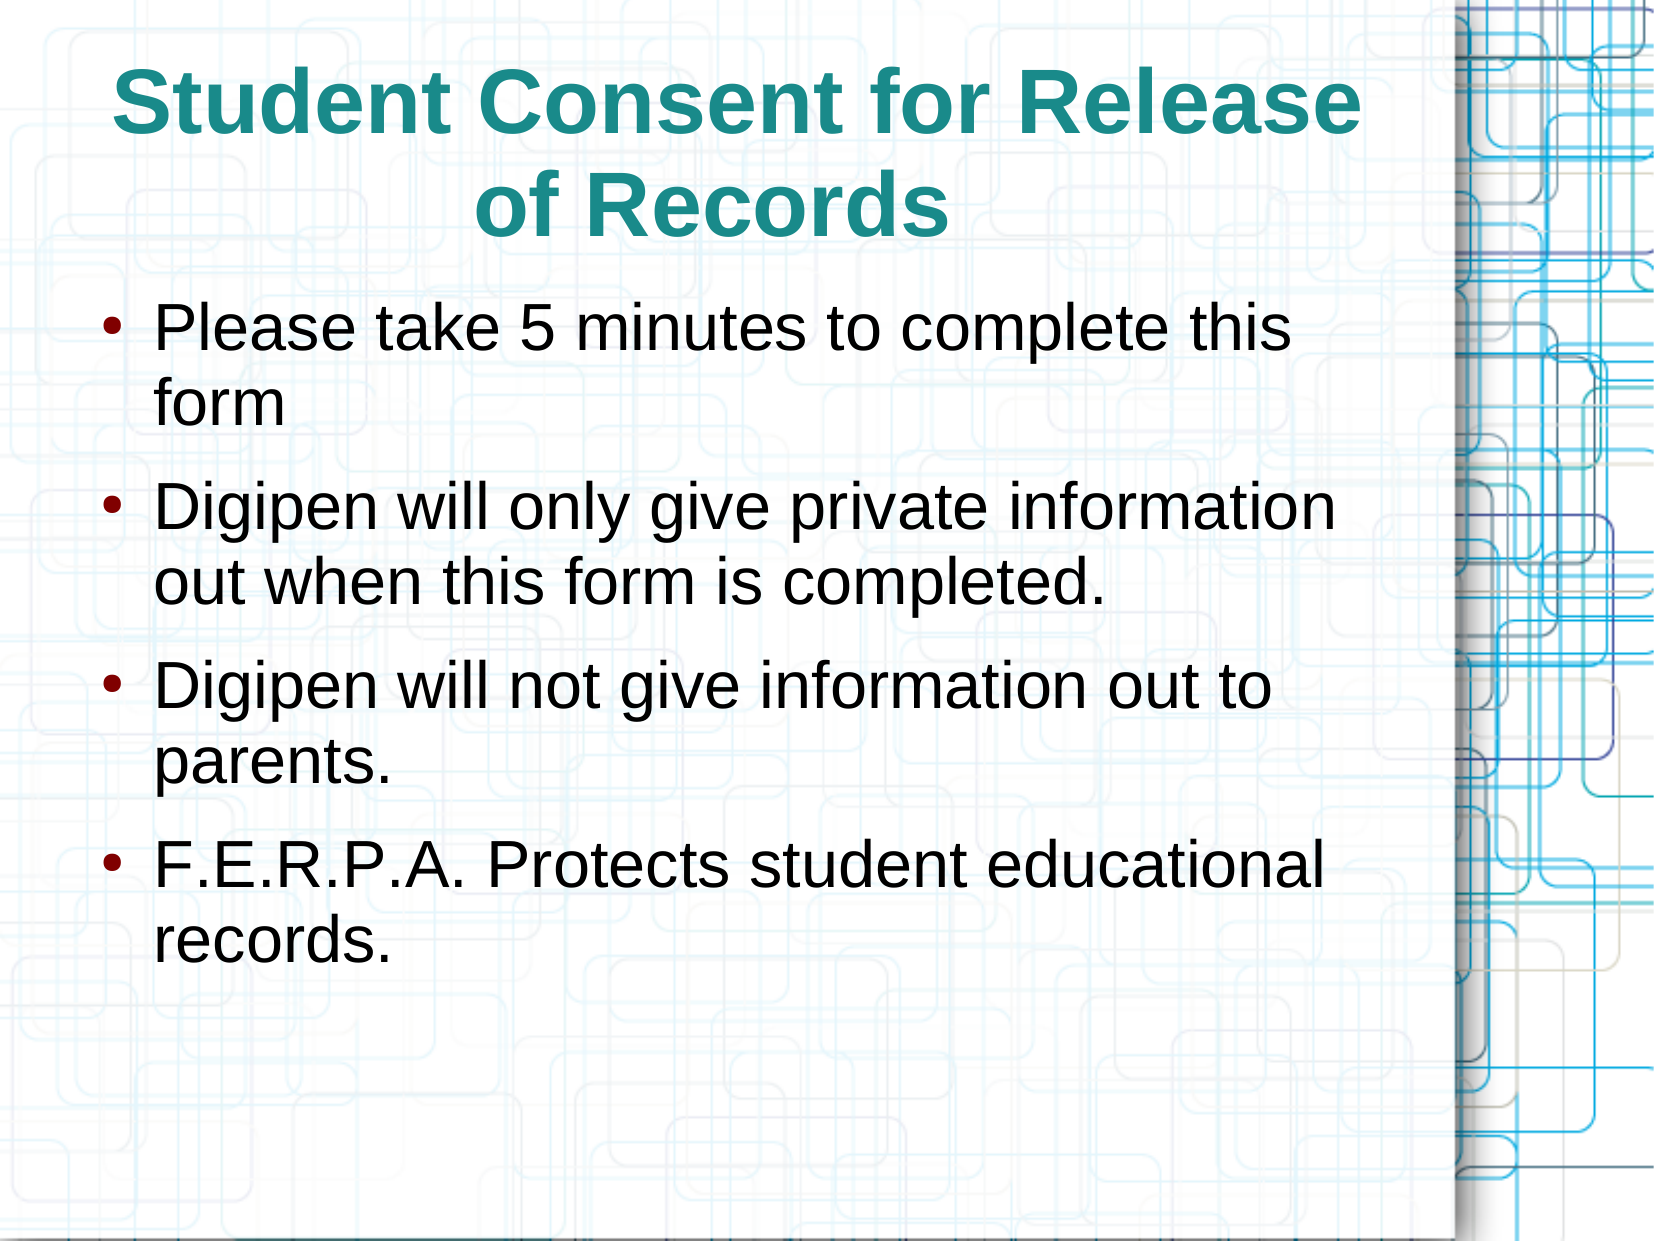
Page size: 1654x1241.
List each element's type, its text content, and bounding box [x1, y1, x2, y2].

list Please take 5 minutes to complete this form Digipen will only give private information out when this form is completed. Digipen will not give information out to parents. F.E.R.P.A. Protects student educational records. [82, 290, 1418, 1094]
picture [0, 0, 1654, 1241]
title Student Consent for Release of Records [59, 49, 1418, 257]
